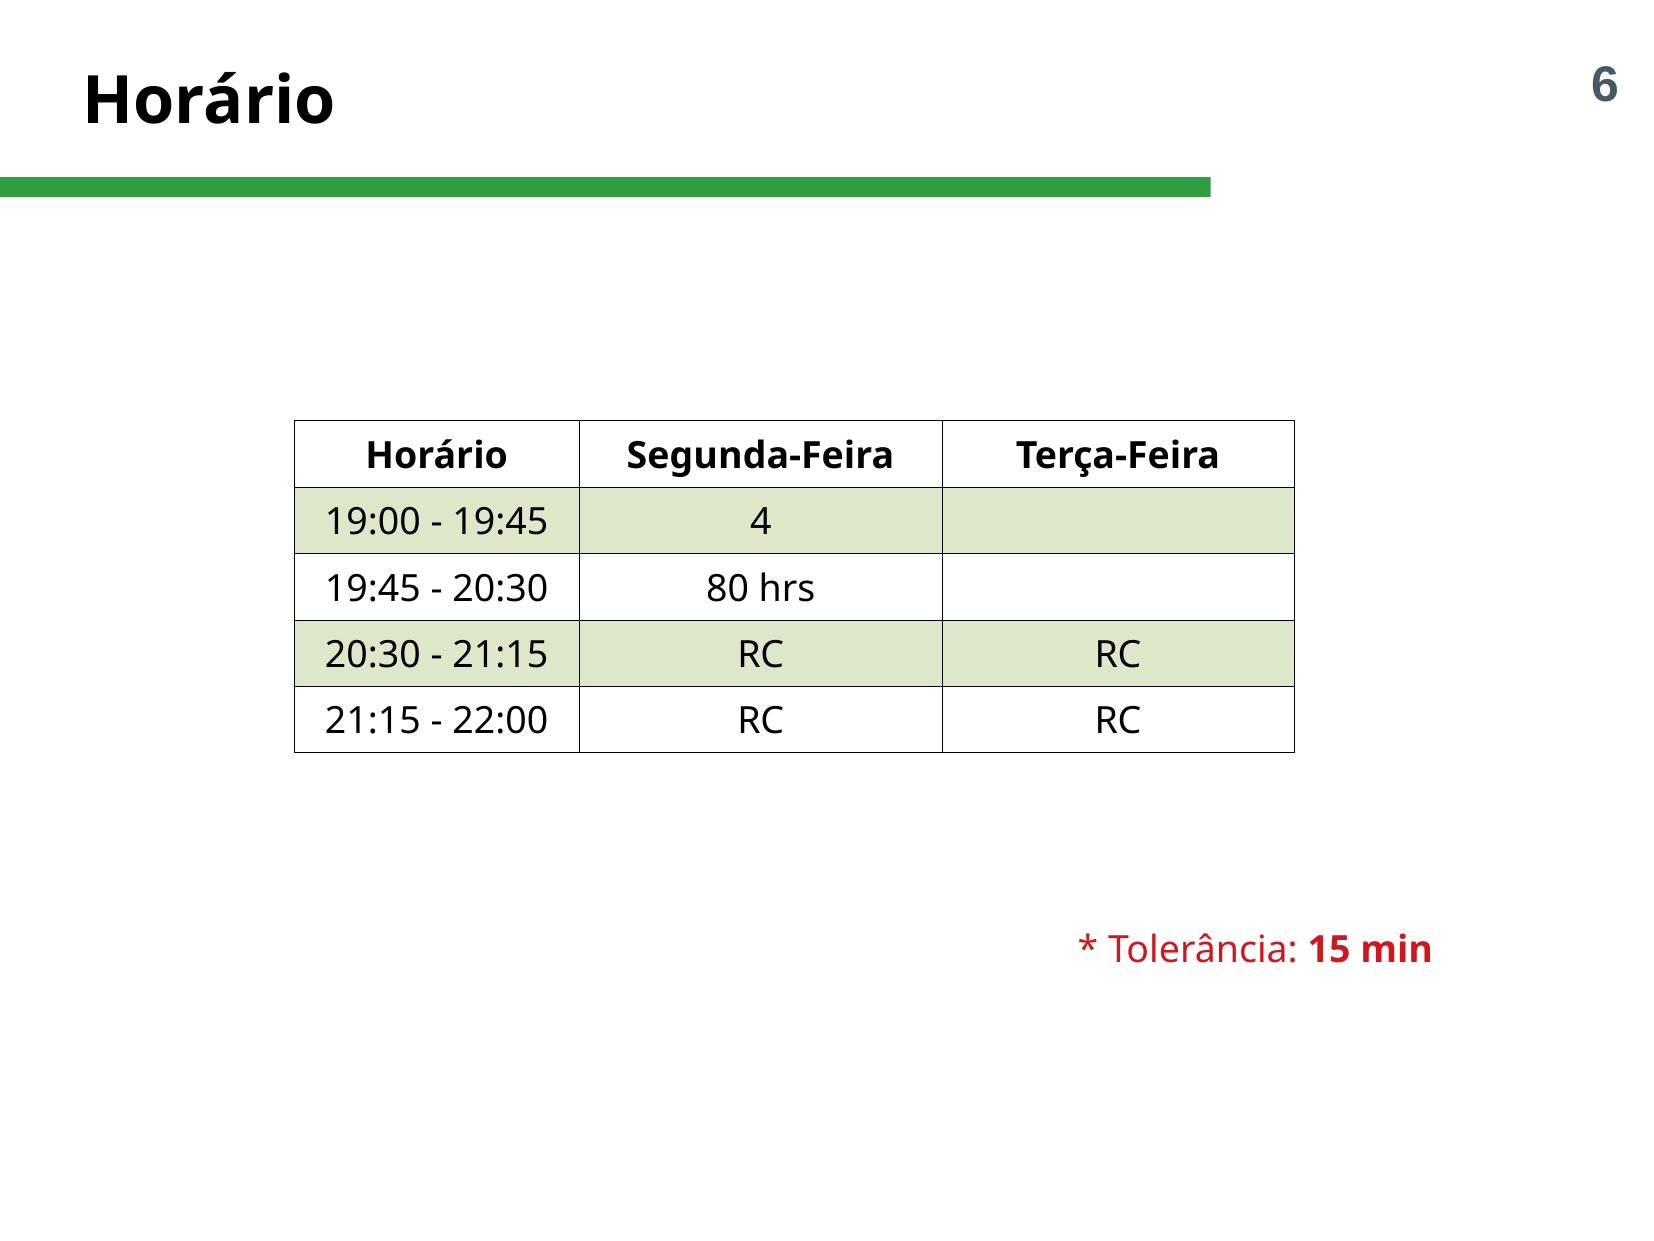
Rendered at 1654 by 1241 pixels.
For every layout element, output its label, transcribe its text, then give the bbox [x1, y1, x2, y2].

table_cell 80 hrs [580, 554, 942, 620]
table_header Segunda-Feira [580, 421, 942, 487]
table_cell [943, 488, 1294, 553]
table_cell 20:30 - 21:15 [295, 621, 579, 686]
table_cell 19:45 - 20:30 [295, 554, 579, 620]
table_cell RC [580, 687, 942, 752]
title Horário [82, 0, 1152, 202]
table_cell 19:00 - 19:45 [295, 488, 579, 553]
table_cell RC [580, 621, 942, 686]
table_cell 4 [580, 488, 942, 553]
table_cell RC [943, 687, 1294, 752]
table_header Terça-Feira [943, 421, 1294, 487]
table_cell [943, 554, 1294, 620]
table_cell 21:15 - 22:00 [295, 687, 579, 752]
table_header Horário [295, 421, 579, 487]
text_box * Tolerância: 15 min [1062, 915, 1506, 975]
table_cell RC [943, 621, 1294, 686]
